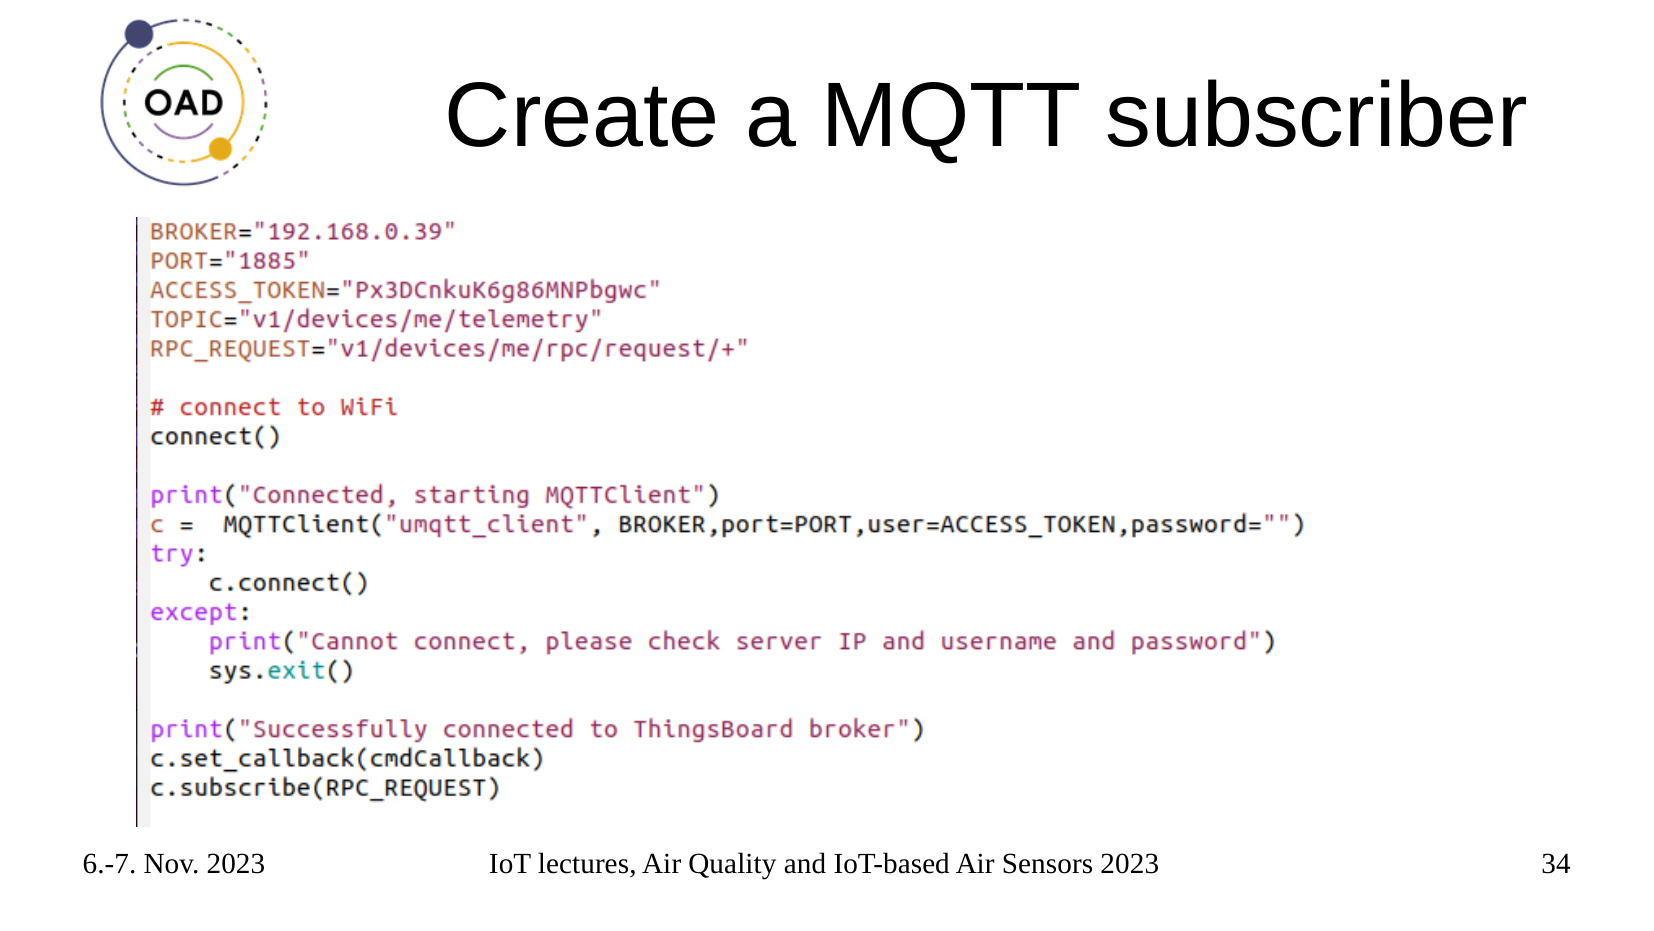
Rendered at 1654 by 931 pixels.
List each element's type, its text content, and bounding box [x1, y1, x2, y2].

picture [59, 4, 303, 207]
title Create a MQTT subscriber [403, 37, 1571, 193]
picture [136, 217, 1375, 827]
